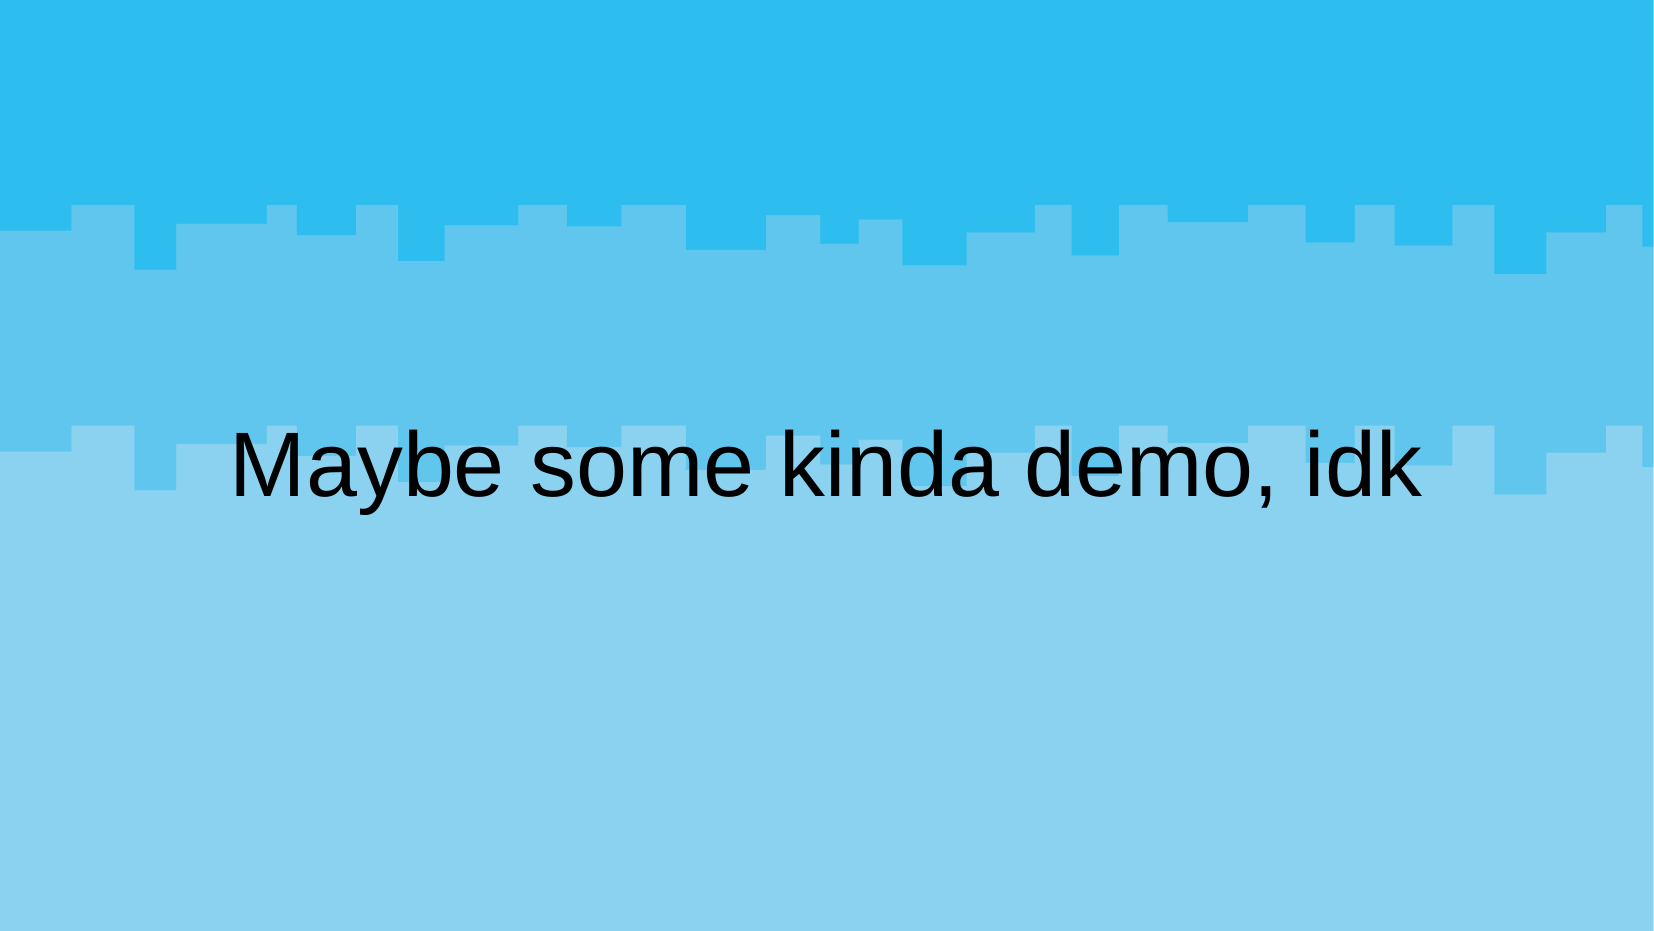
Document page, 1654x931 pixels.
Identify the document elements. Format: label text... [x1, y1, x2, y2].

title Maybe some kinda demo, idk [82, 387, 1571, 543]
picture [0, 0, 1654, 931]
